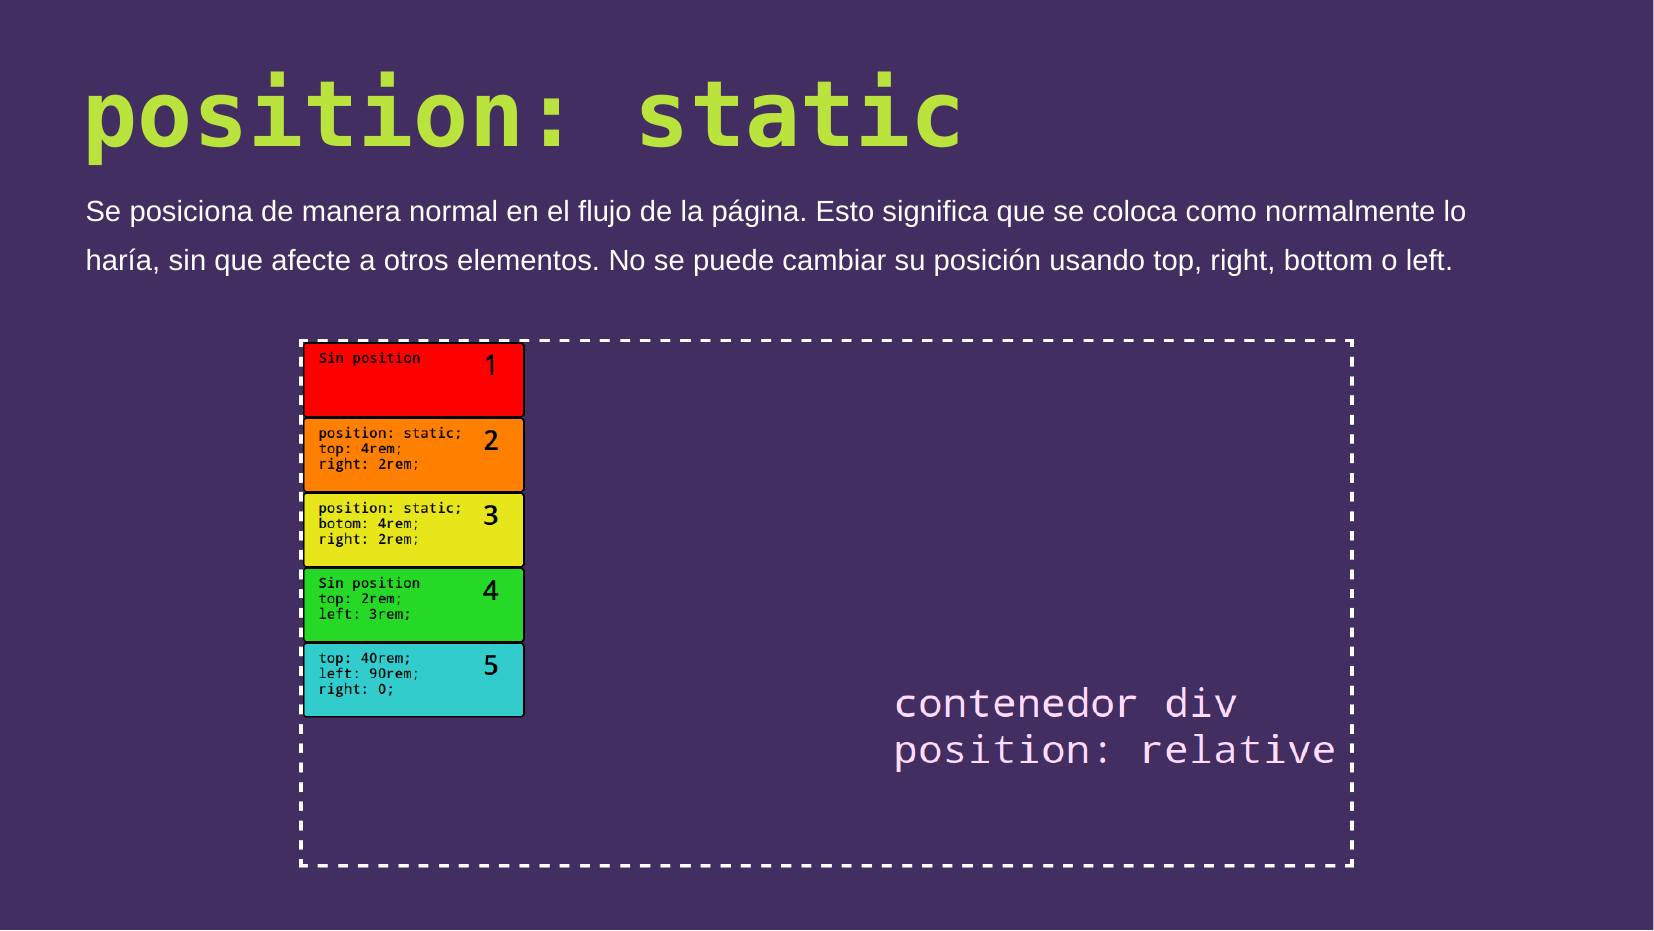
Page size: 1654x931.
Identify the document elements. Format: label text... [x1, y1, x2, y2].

text_box Se posiciona de manera normal en el flujo de la página. Esto significa que se coloca como normalmente lo haría, sin que afecte a otros elementos. No se puede cambiar su posición usando top, right, bottom o left. [85, 178, 1515, 356]
title position: static [82, 37, 1571, 193]
picture [281, 356, 1372, 885]
